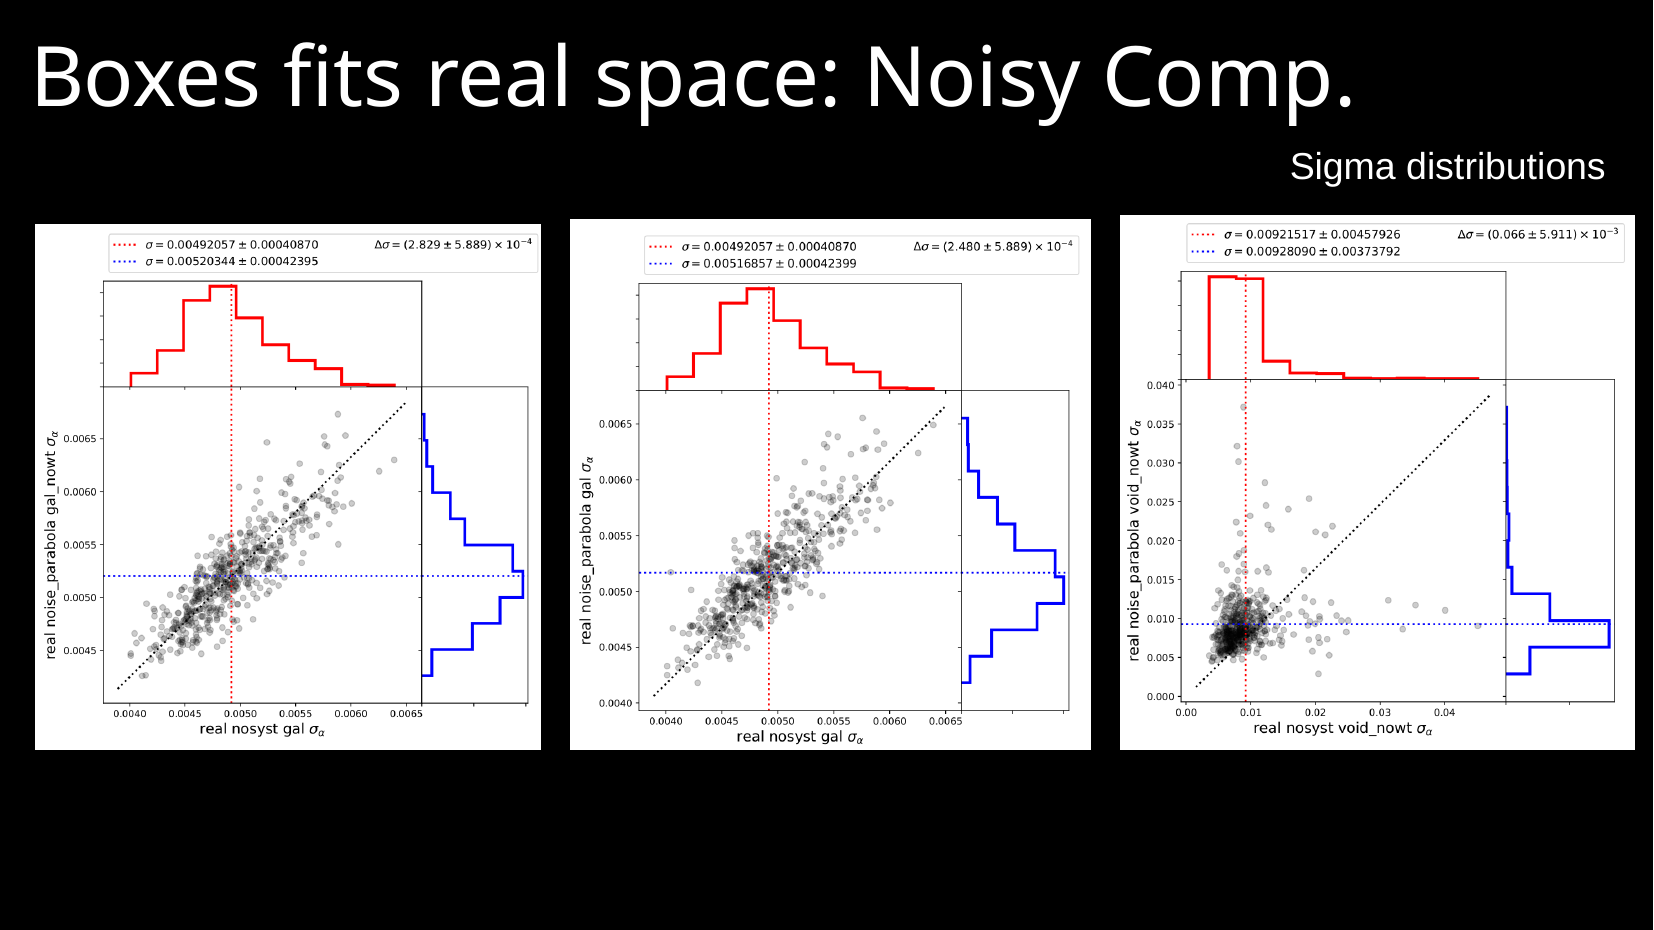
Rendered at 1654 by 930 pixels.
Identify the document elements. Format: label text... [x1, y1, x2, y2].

text_box Sigma distributions [1275, 138, 1621, 195]
picture [1120, 215, 1635, 751]
picture [35, 224, 541, 751]
picture [570, 219, 1091, 751]
title Boxes fits real space: Noisy Comp. [30, 13, 1506, 135]
